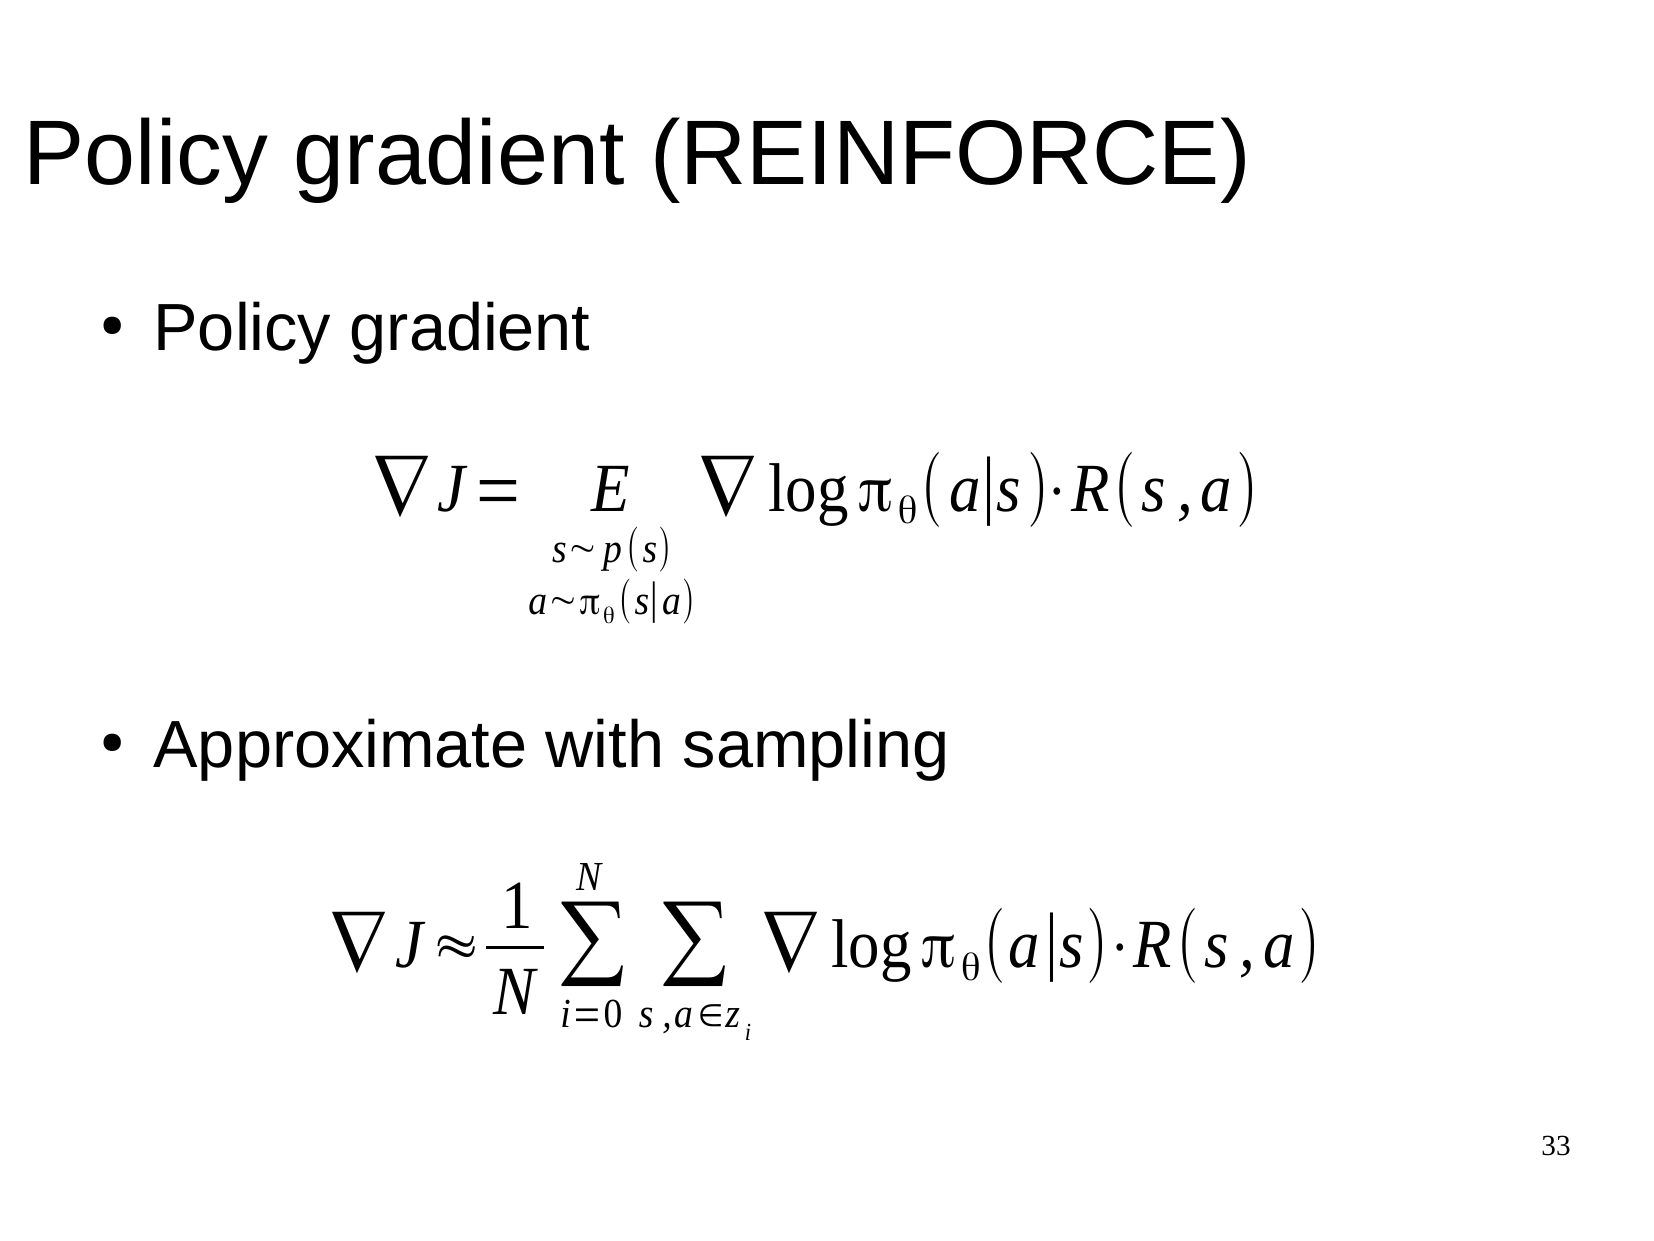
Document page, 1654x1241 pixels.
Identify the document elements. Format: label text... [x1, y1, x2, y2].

list Policy gradient Approximate with sampling [82, 290, 1571, 1010]
title Policy gradient (REINFORCE) [23, 49, 1512, 257]
chart [312, 851, 1334, 1046]
chart [355, 446, 1272, 627]
